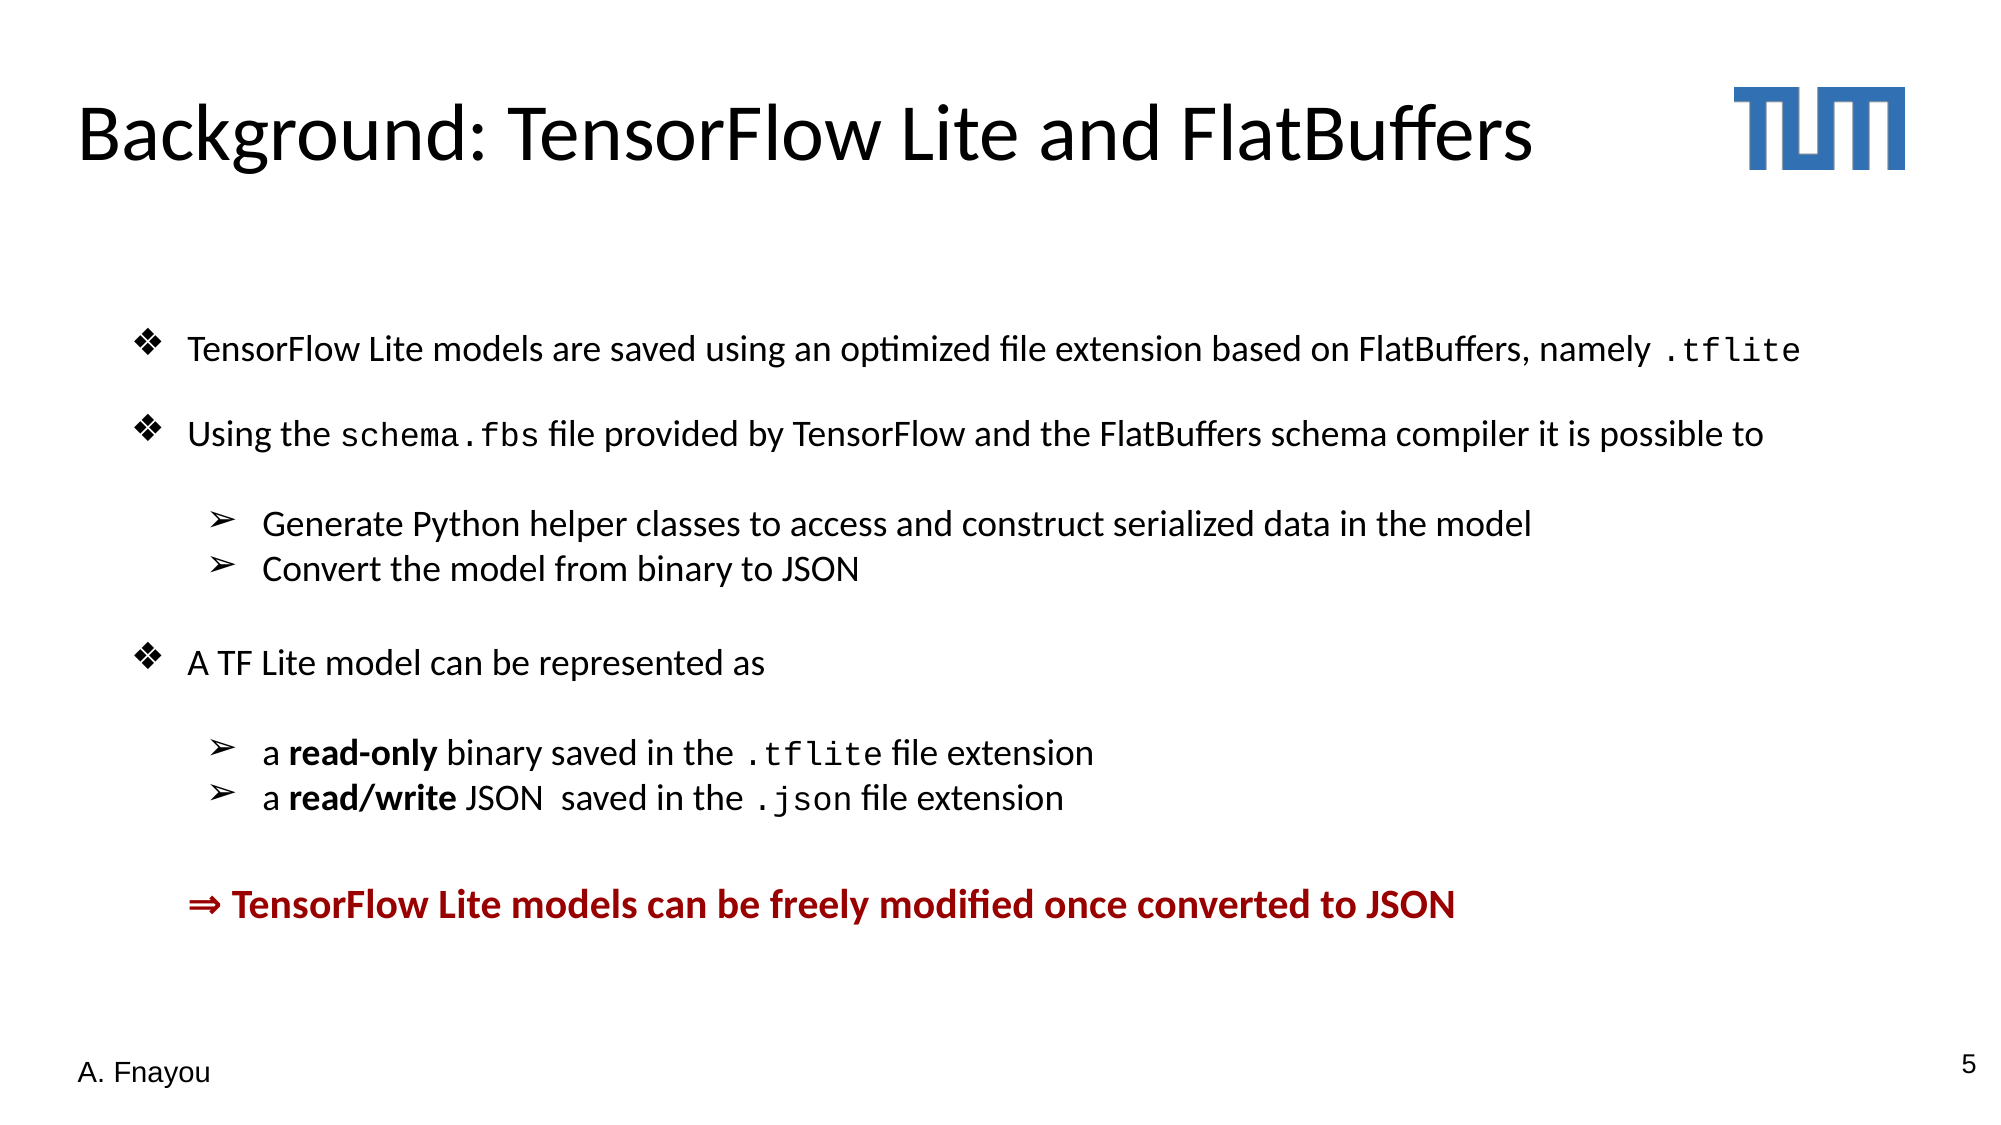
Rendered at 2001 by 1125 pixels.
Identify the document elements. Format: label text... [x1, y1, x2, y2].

slide_number <number> [1871, 1038, 1992, 1125]
text_box ⇒ TensorFlow Lite models can be freely modified once converted to JSON [97, 816, 1603, 942]
text_box TensorFlow Lite models are saved using an optimized file extension based on FlatBuffers, namely .tflite [97, 308, 1903, 384]
text_box Background: TensorFlow Lite and FlatBuffers [62, 64, 1698, 192]
picture [1734, 87, 1905, 170]
text_box A. Fnayou [62, 1038, 233, 1104]
text_box A TF Lite model can be represented as a read-only binary saved in the .tflite file extension a read/write JSON saved in the .json file extension [97, 622, 1733, 833]
text_box Using the schema.fbs file provided by TensorFlow and the FlatBuffers schema compiler it is possible to Generate Python helper classes to access and construct serialized data in the model Convert the model from binary to JSON [97, 394, 1903, 655]
